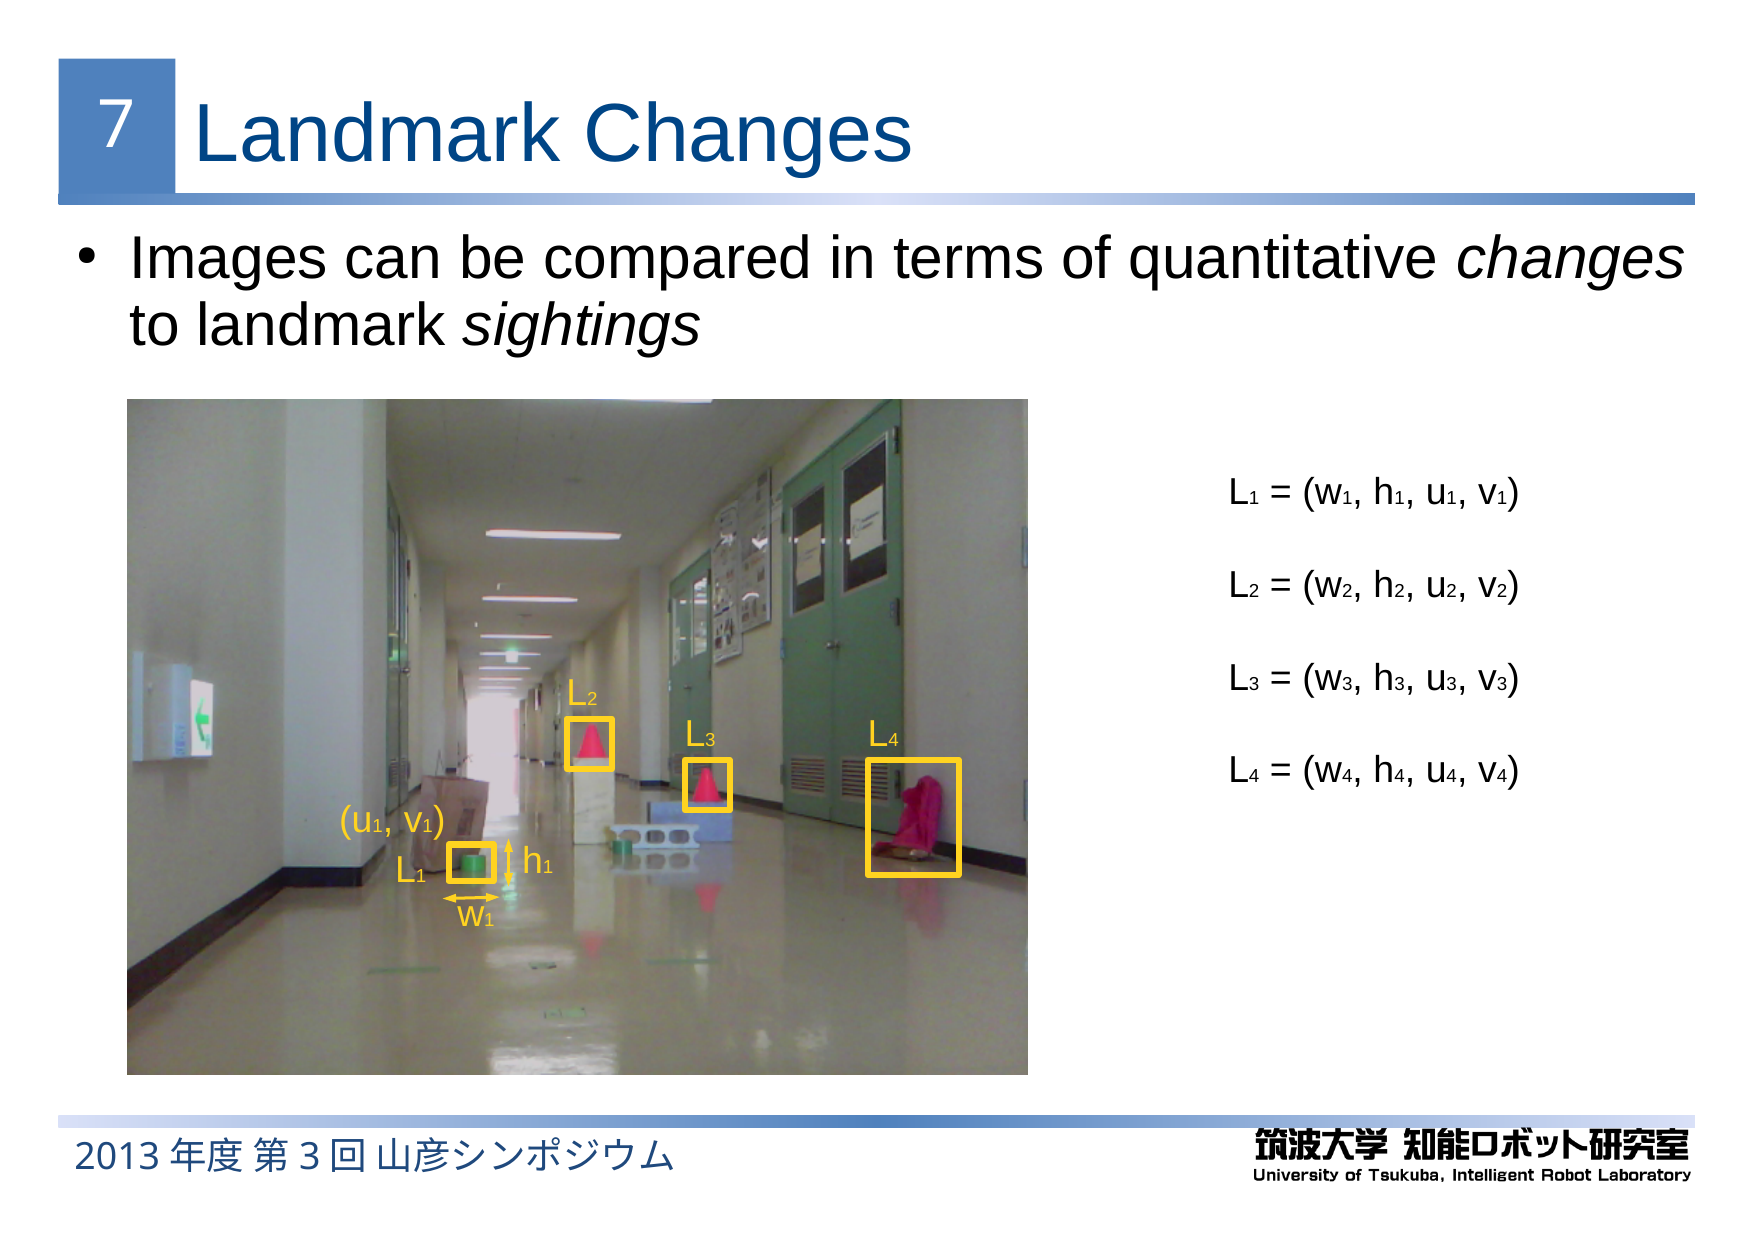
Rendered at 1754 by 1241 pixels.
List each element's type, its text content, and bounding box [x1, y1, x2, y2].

text_box L4 [852, 704, 928, 762]
text_box L1 = (w1, h1, u1, v1) [1213, 463, 1559, 521]
text_box L3 [669, 704, 745, 762]
text_box L3 = (w3, h3, u3, v3) [1213, 648, 1559, 706]
picture [1252, 1127, 1691, 1182]
text_box L2 [551, 663, 627, 721]
text_box L4 = (w4, h4, u4, v4) [1213, 741, 1559, 798]
title Landmark Changes [193, 61, 1651, 205]
text_box w1 [442, 885, 510, 943]
text_box (u1, v1) [324, 790, 461, 848]
text_box L2 = (w2, h2, u2, v2) [1213, 556, 1559, 613]
list Images can be compared in terms of quantitative changes to landmark sightings [58, 223, 1696, 374]
text_box h1 [507, 832, 569, 889]
picture [127, 399, 1028, 1075]
text_box L1 [380, 840, 471, 898]
